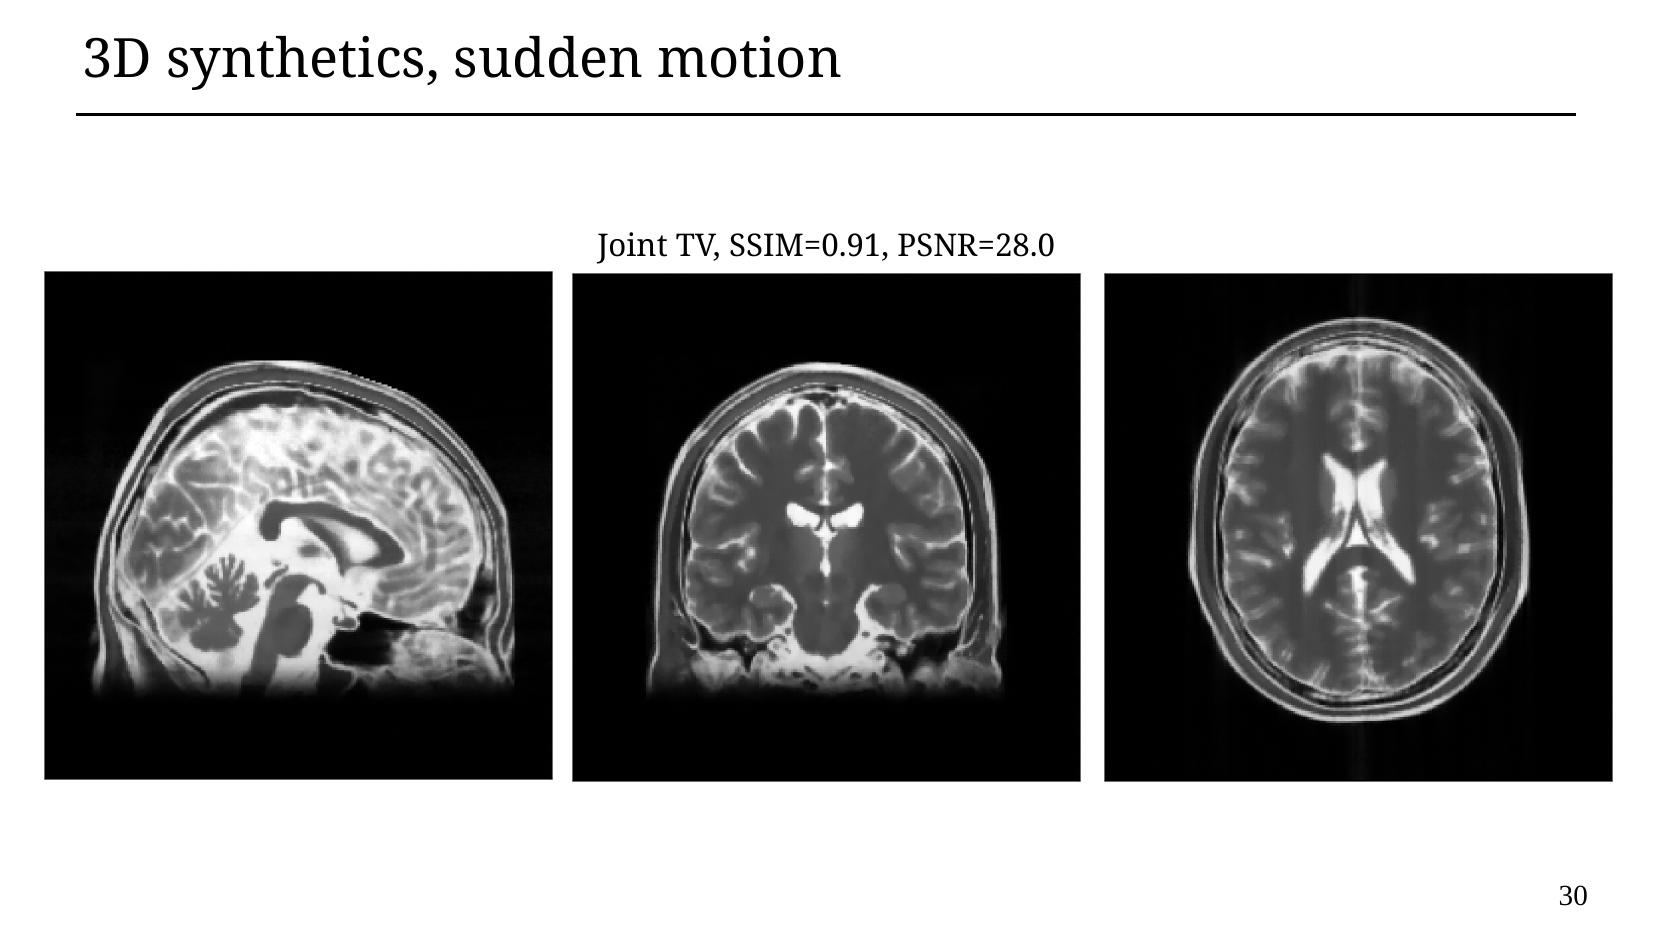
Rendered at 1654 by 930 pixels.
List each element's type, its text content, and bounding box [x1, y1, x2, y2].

text_box Joint TV, SSIM=0.91, PSNR=28.0 [361, 215, 1292, 267]
picture [24, 258, 1625, 801]
title 3D synthetics, sudden motion [82, 7, 1571, 105]
